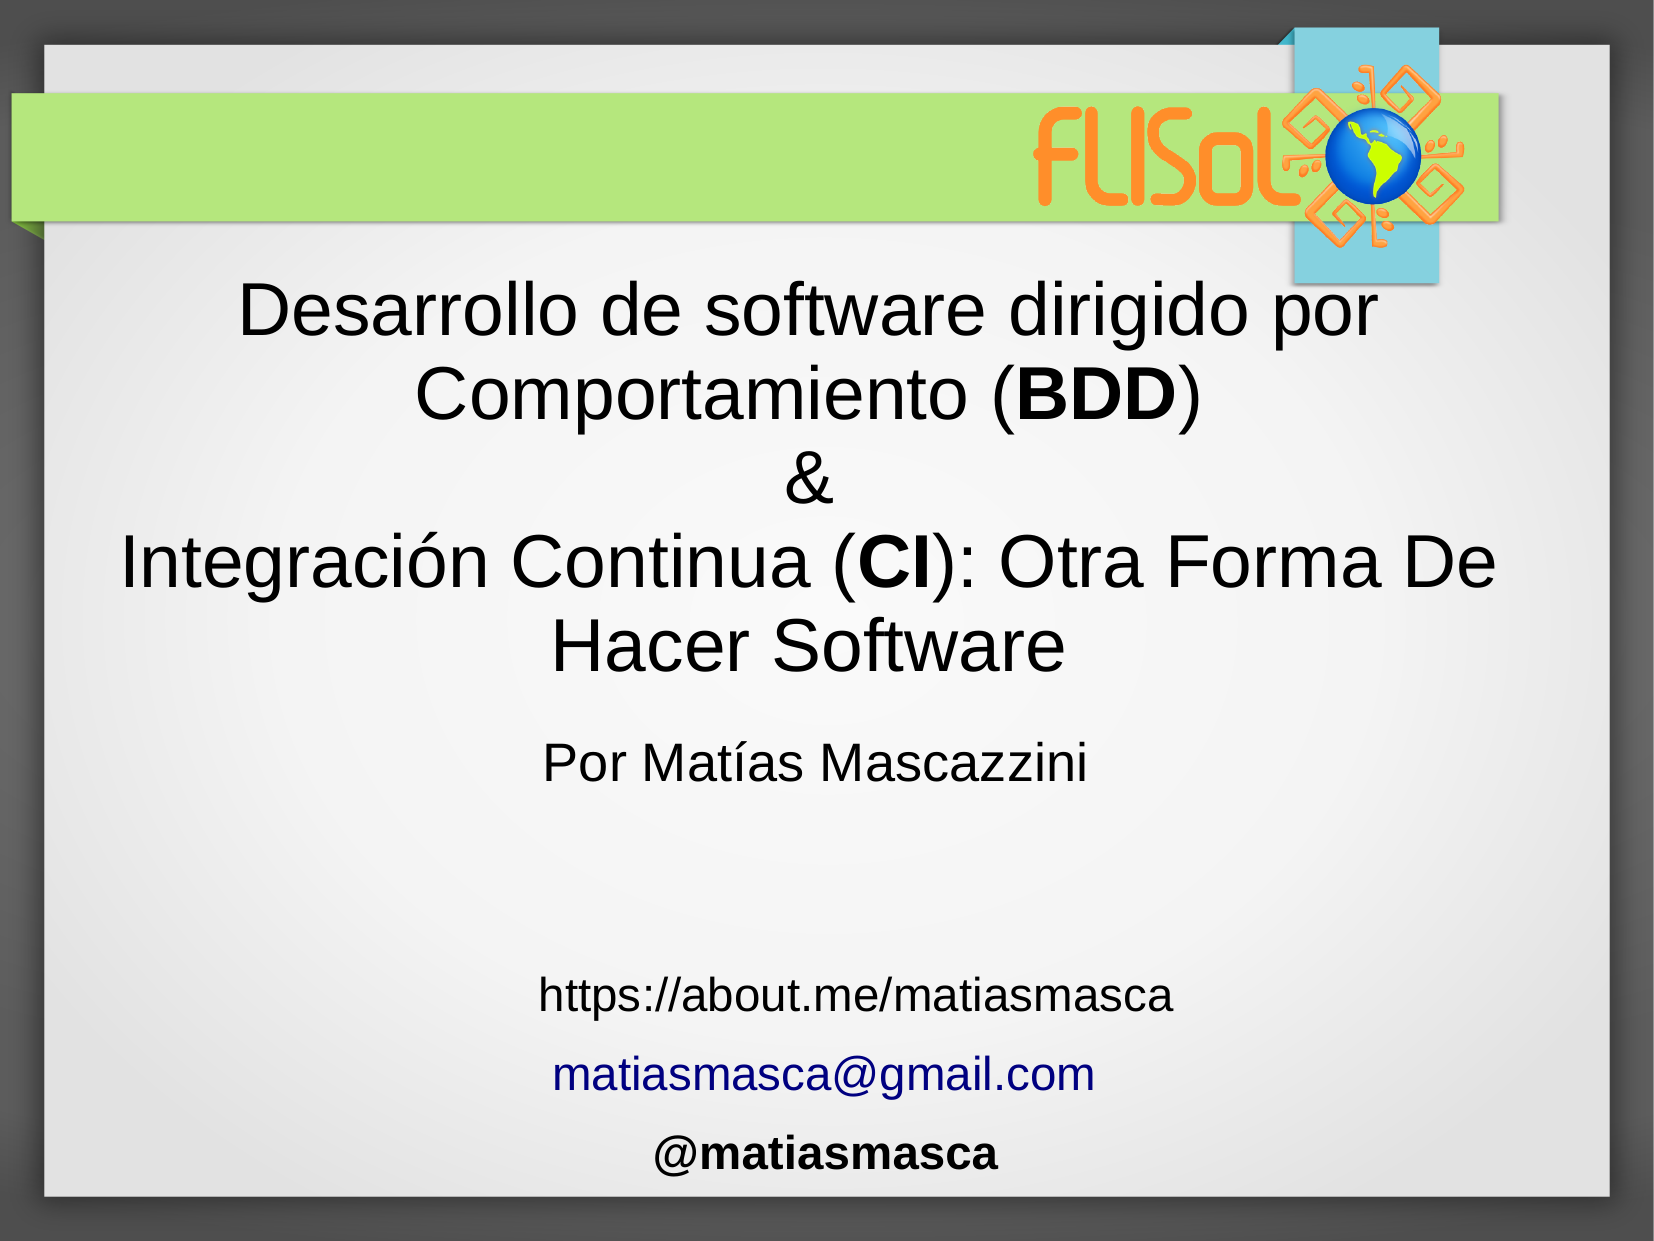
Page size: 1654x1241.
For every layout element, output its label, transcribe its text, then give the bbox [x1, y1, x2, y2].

list https://about.me/matiasmasca matiasmasca@gmail.com @matiasmasca [0, 968, 1654, 1182]
title Desarrollo de software dirigido por Comportamiento (BDD) & Integración Continua (CI): Otra Forma De Hacer Software [35, 141, 1583, 732]
picture [0, 1182, 1654, 1241]
picture [0, 0, 1654, 968]
list Por Matías Mascazzini [0, 732, 1609, 946]
